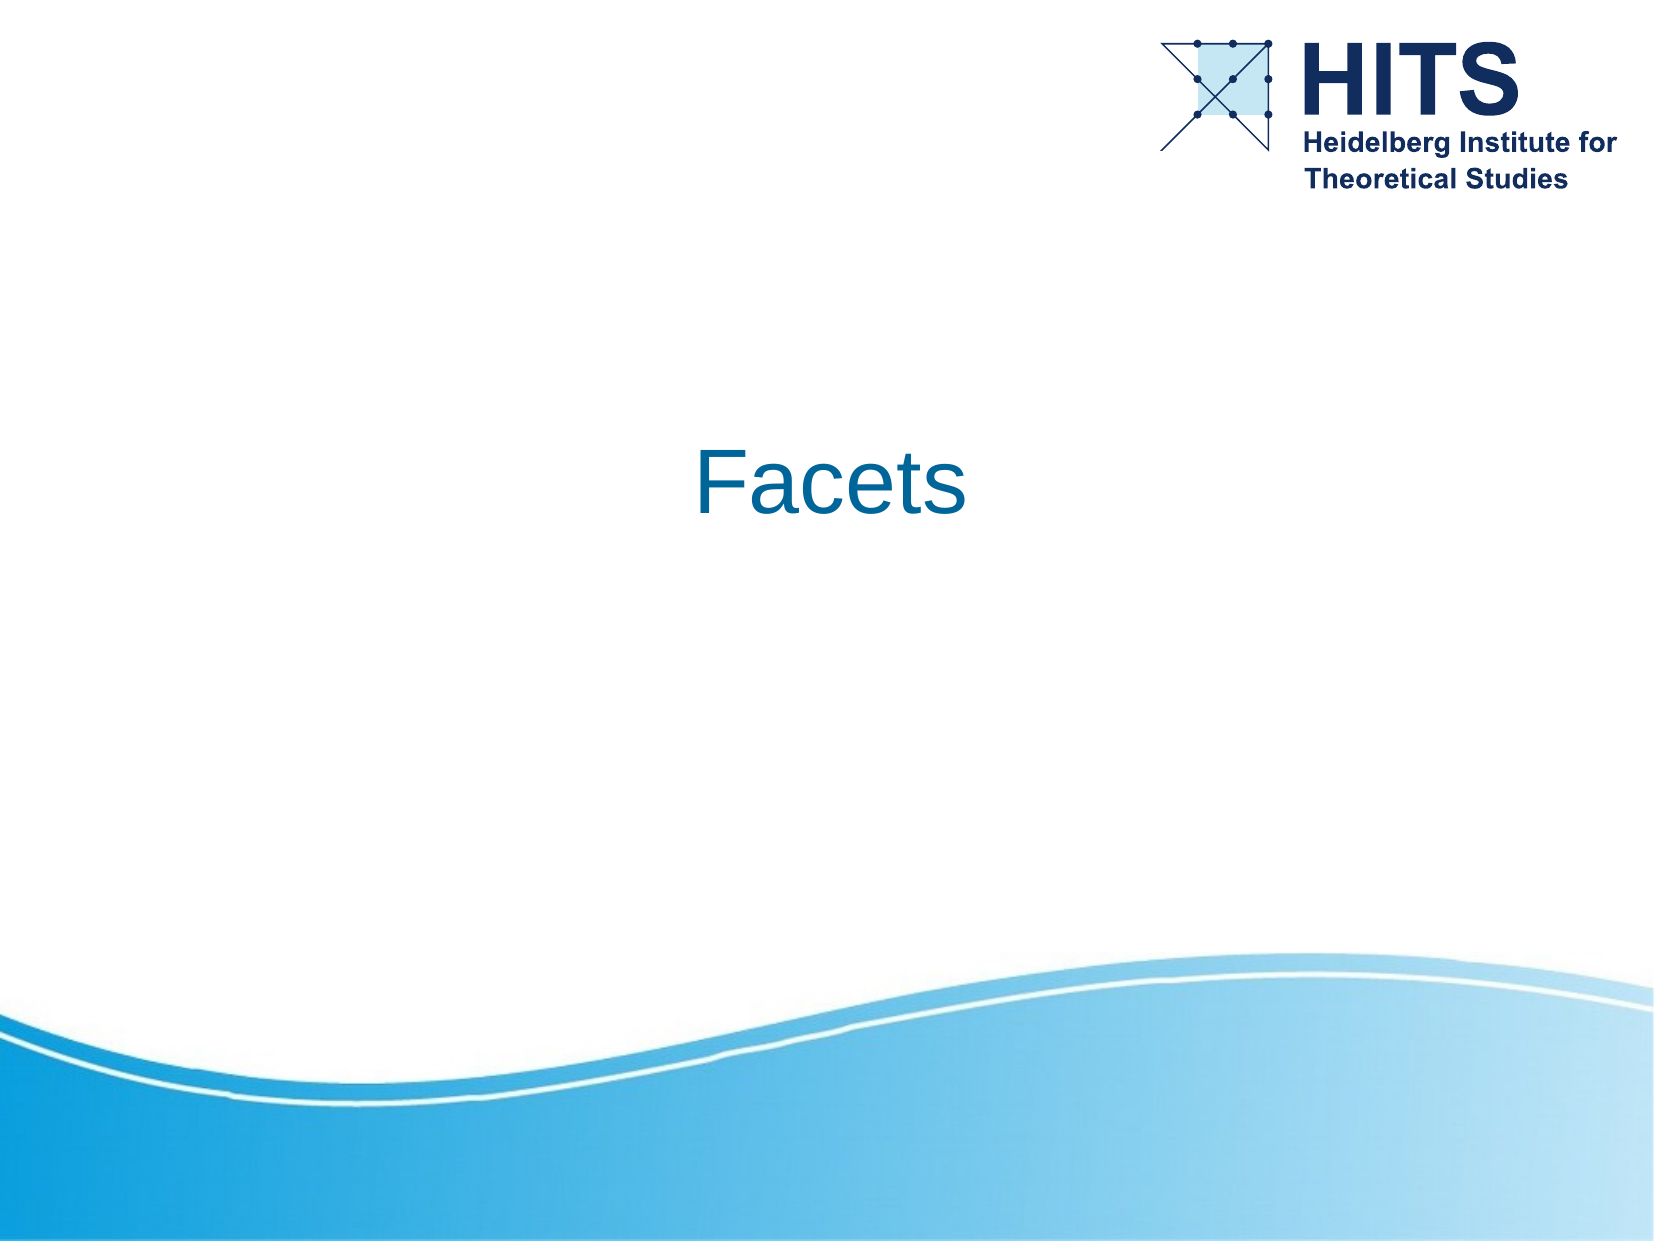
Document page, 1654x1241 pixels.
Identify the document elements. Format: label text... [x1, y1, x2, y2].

title Facets [86, 377, 1576, 586]
picture [0, 952, 1654, 1241]
